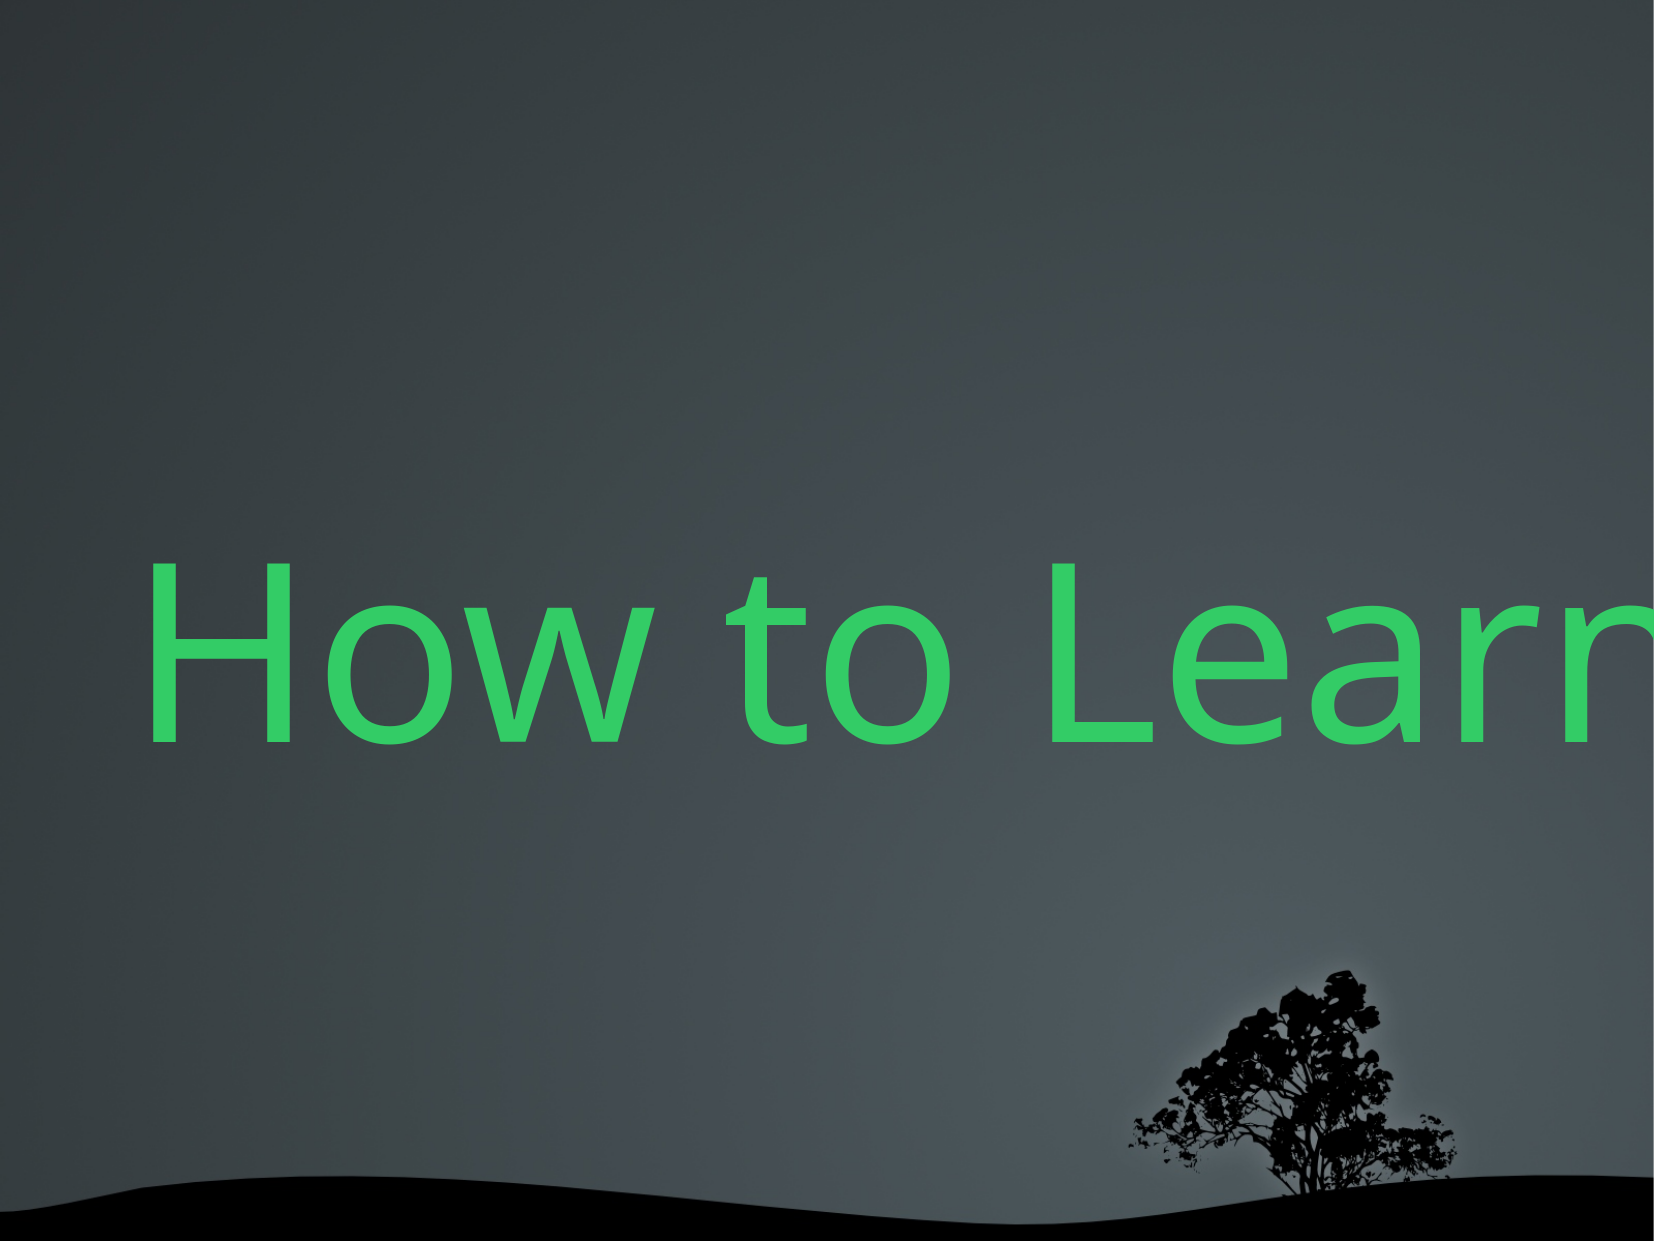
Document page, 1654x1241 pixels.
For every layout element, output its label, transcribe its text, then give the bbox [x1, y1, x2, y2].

picture [0, 0, 1654, 1241]
text_box How to Learn Vim? [114, 468, 1539, 773]
